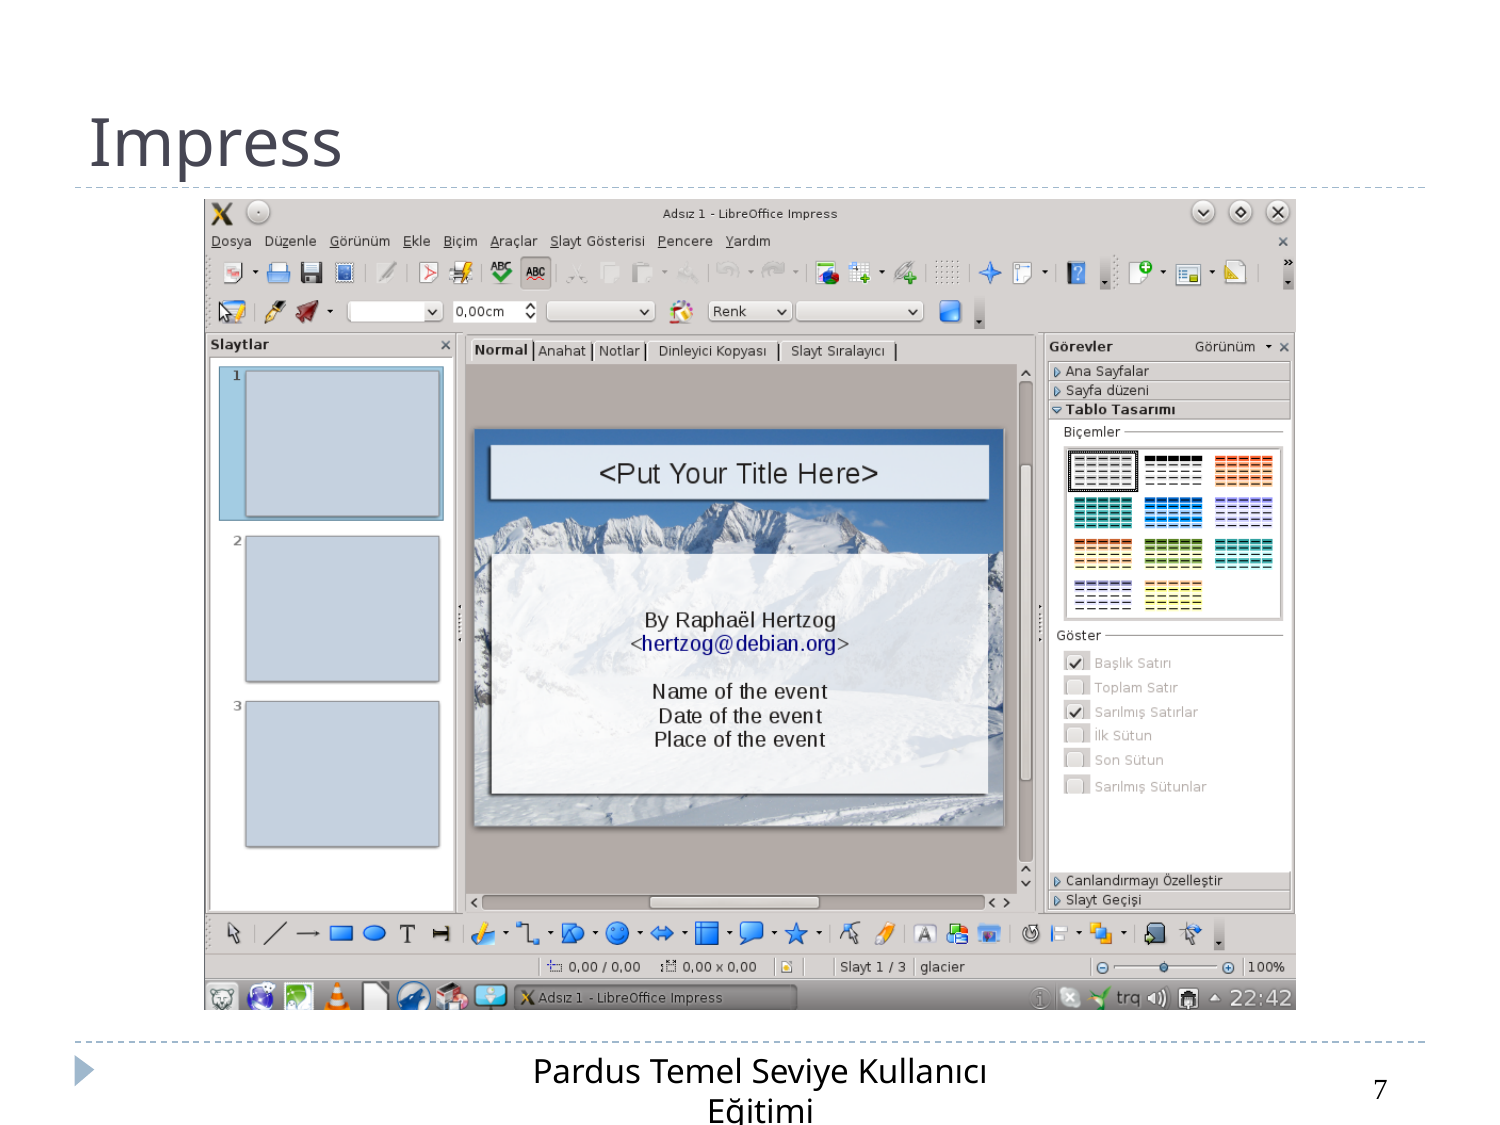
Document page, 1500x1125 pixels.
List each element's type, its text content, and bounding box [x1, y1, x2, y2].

picture [204, 199, 1296, 1010]
title Impress [75, 24, 1425, 188]
